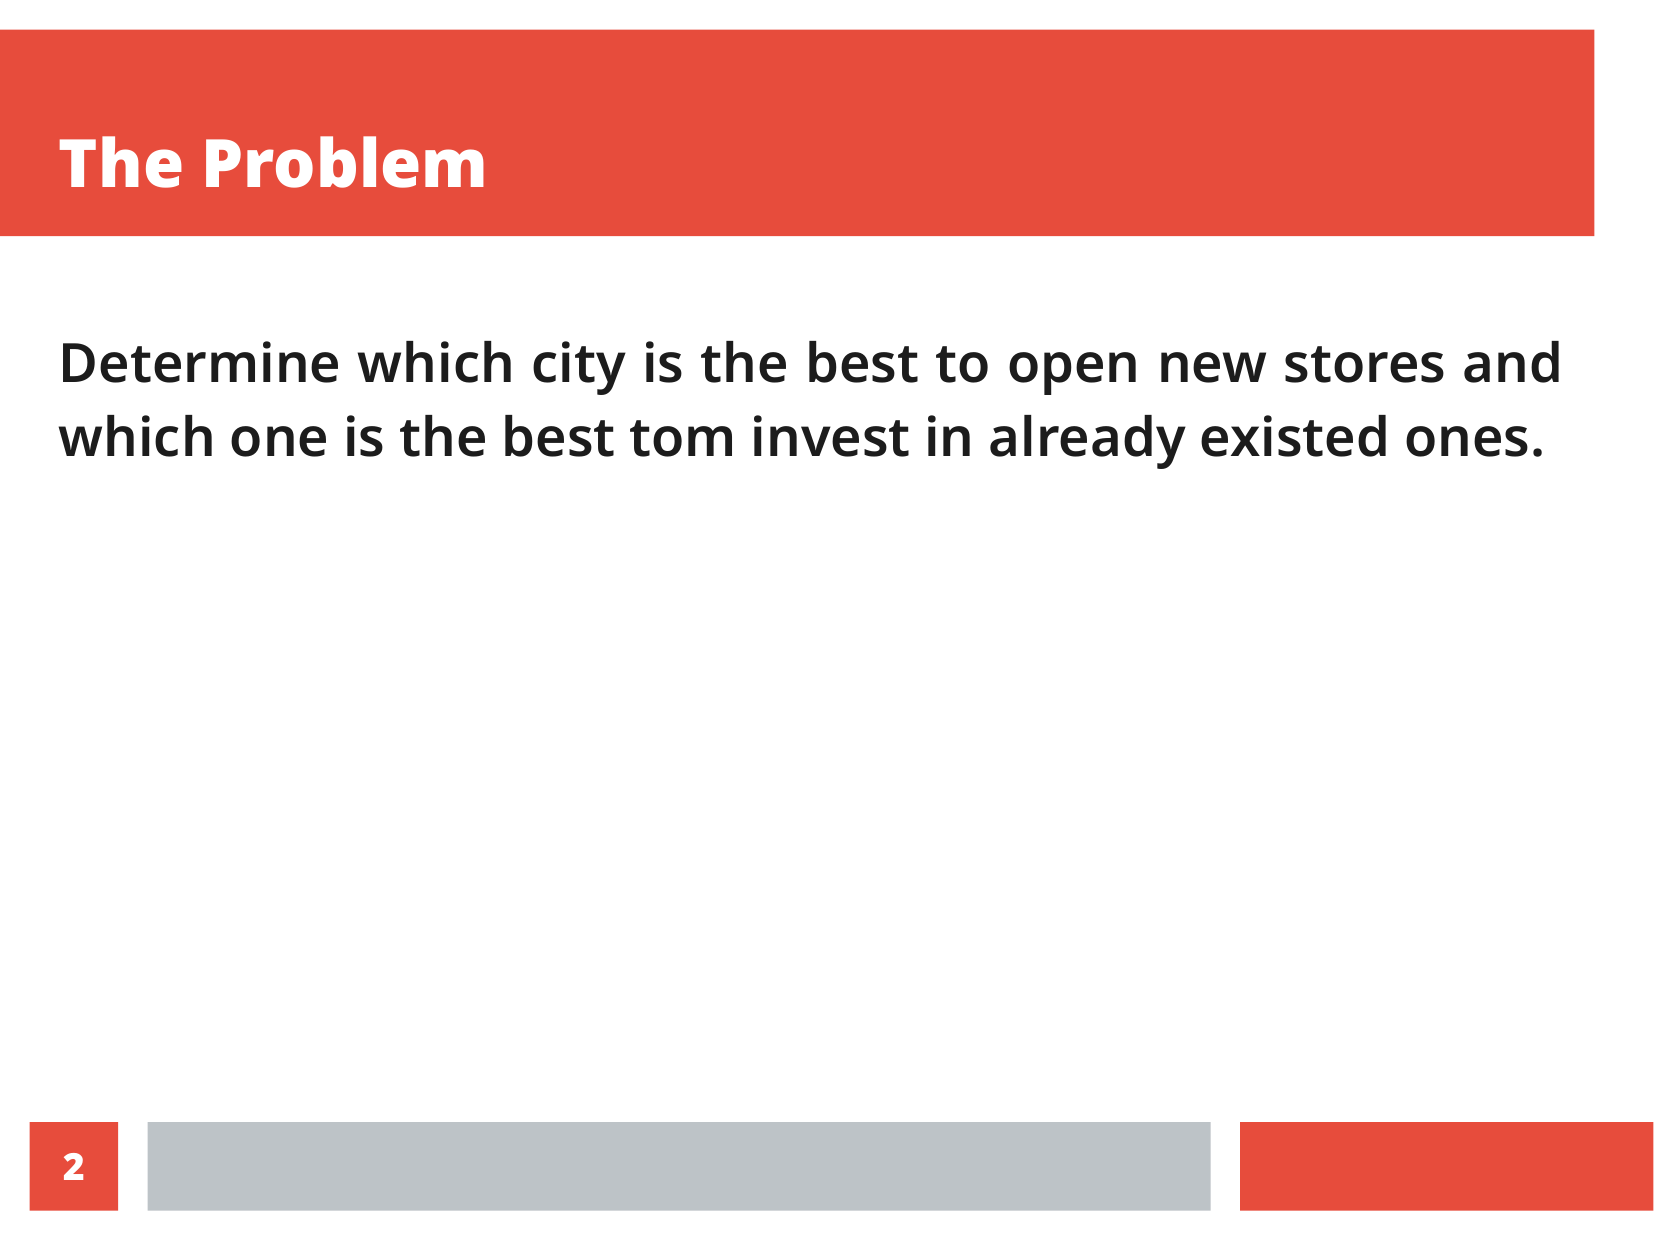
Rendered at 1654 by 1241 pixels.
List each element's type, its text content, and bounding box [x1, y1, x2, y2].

title The Problem [59, 59, 1595, 207]
list Determine which city is the best to open new stores and which one is the best tom invest in already existed ones. [59, 324, 1565, 1093]
